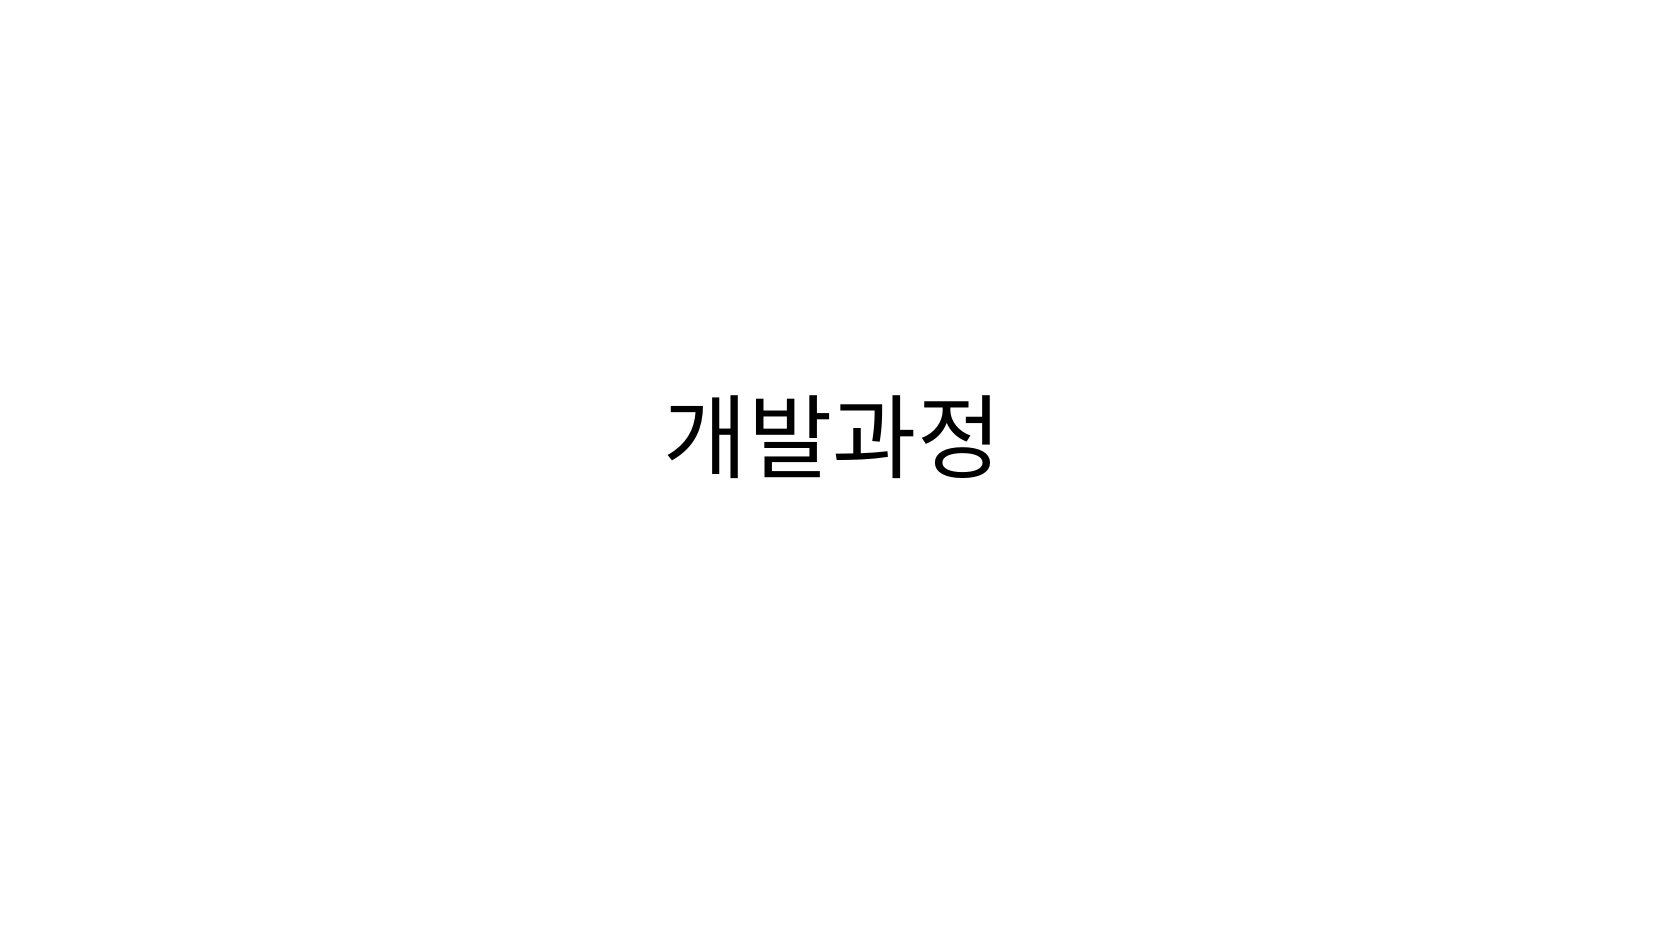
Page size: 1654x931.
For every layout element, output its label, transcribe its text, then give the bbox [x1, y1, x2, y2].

title 개발과정 [88, 354, 1577, 510]
